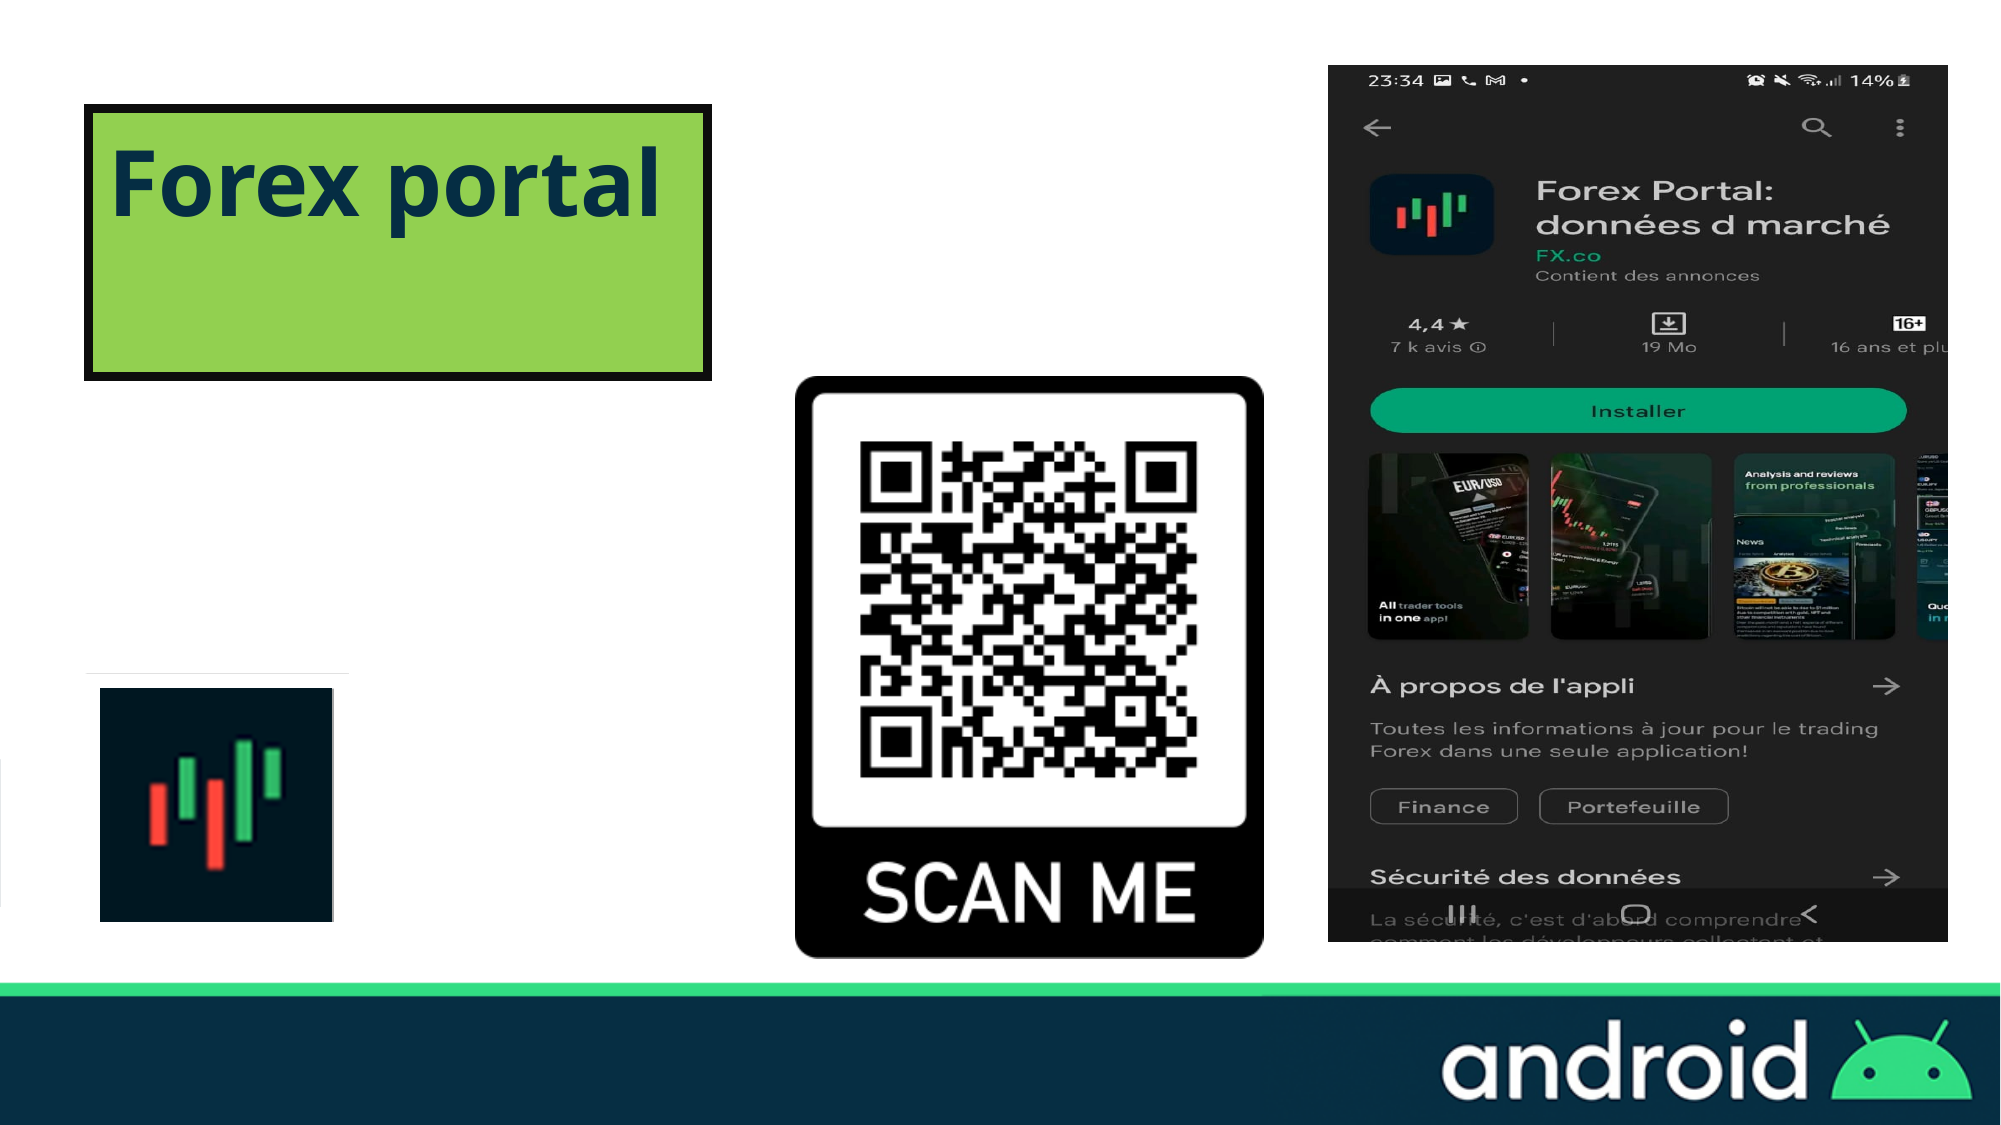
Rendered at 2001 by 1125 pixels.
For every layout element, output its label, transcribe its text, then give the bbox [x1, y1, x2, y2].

picture [1328, 65, 1948, 942]
title Forex portal [88, 108, 708, 377]
picture [795, 376, 1264, 960]
picture [99, 688, 334, 923]
